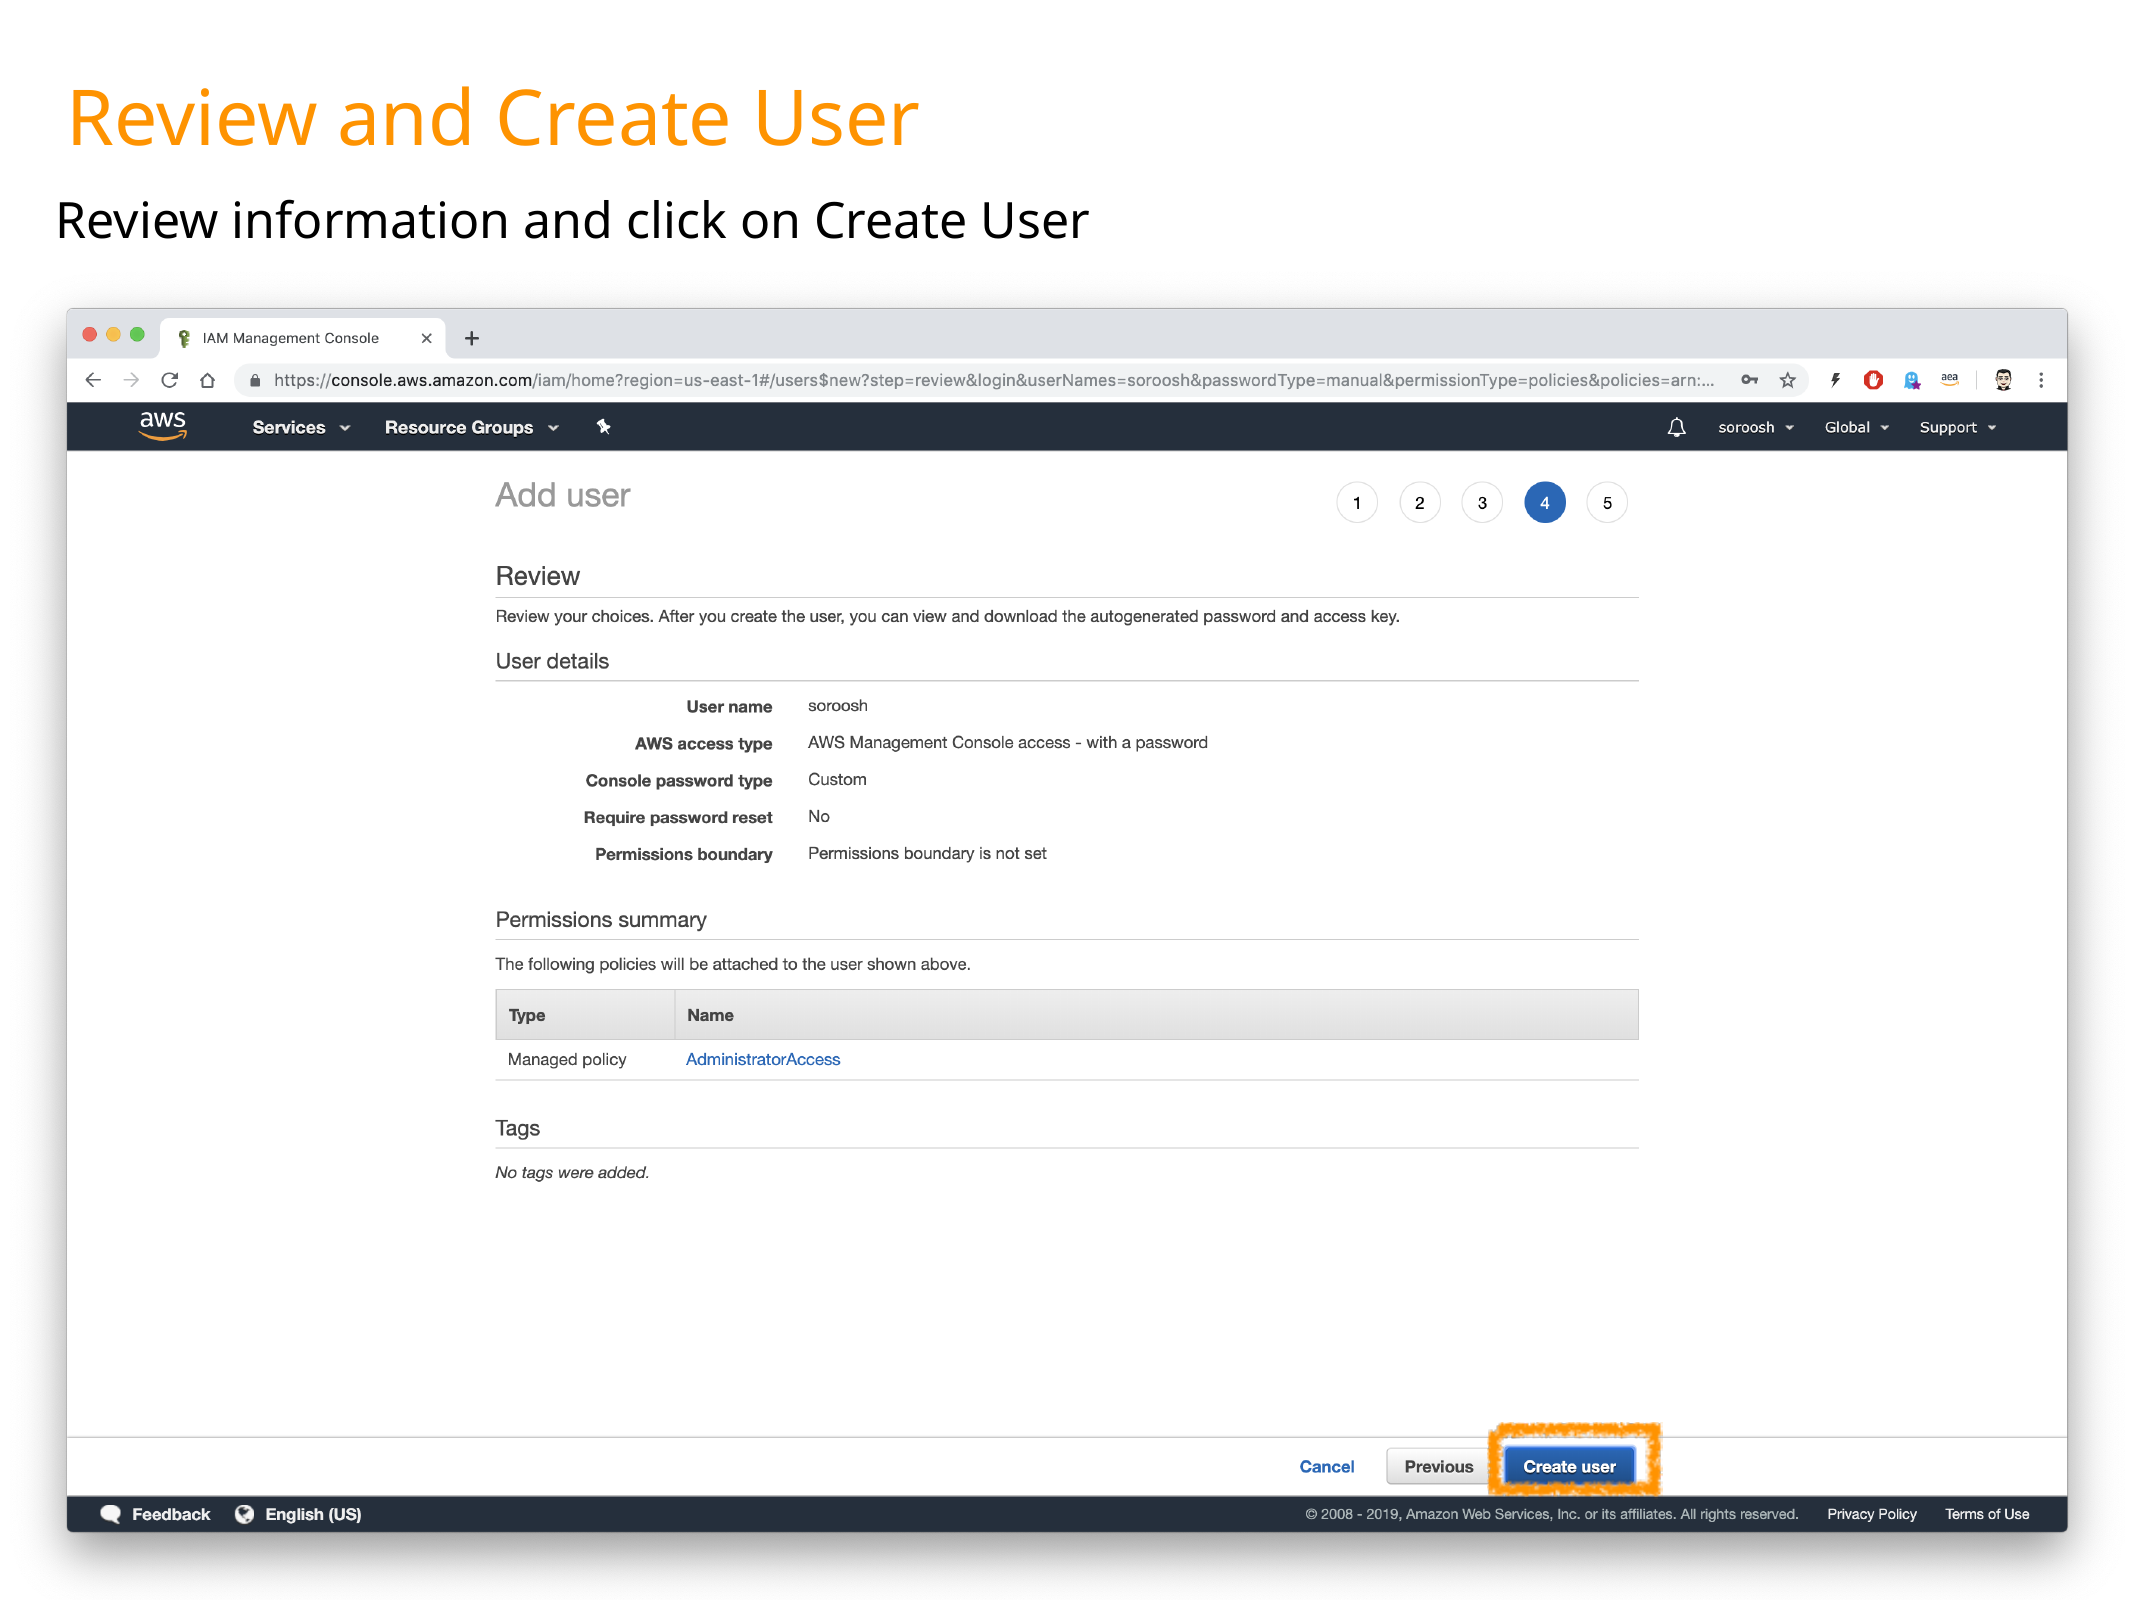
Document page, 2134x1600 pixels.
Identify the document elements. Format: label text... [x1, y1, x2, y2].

text_box Review information and click on Create User [47, 180, 1100, 258]
text_box Review and Create User [58, 59, 931, 170]
picture [0, 263, 2134, 1600]
